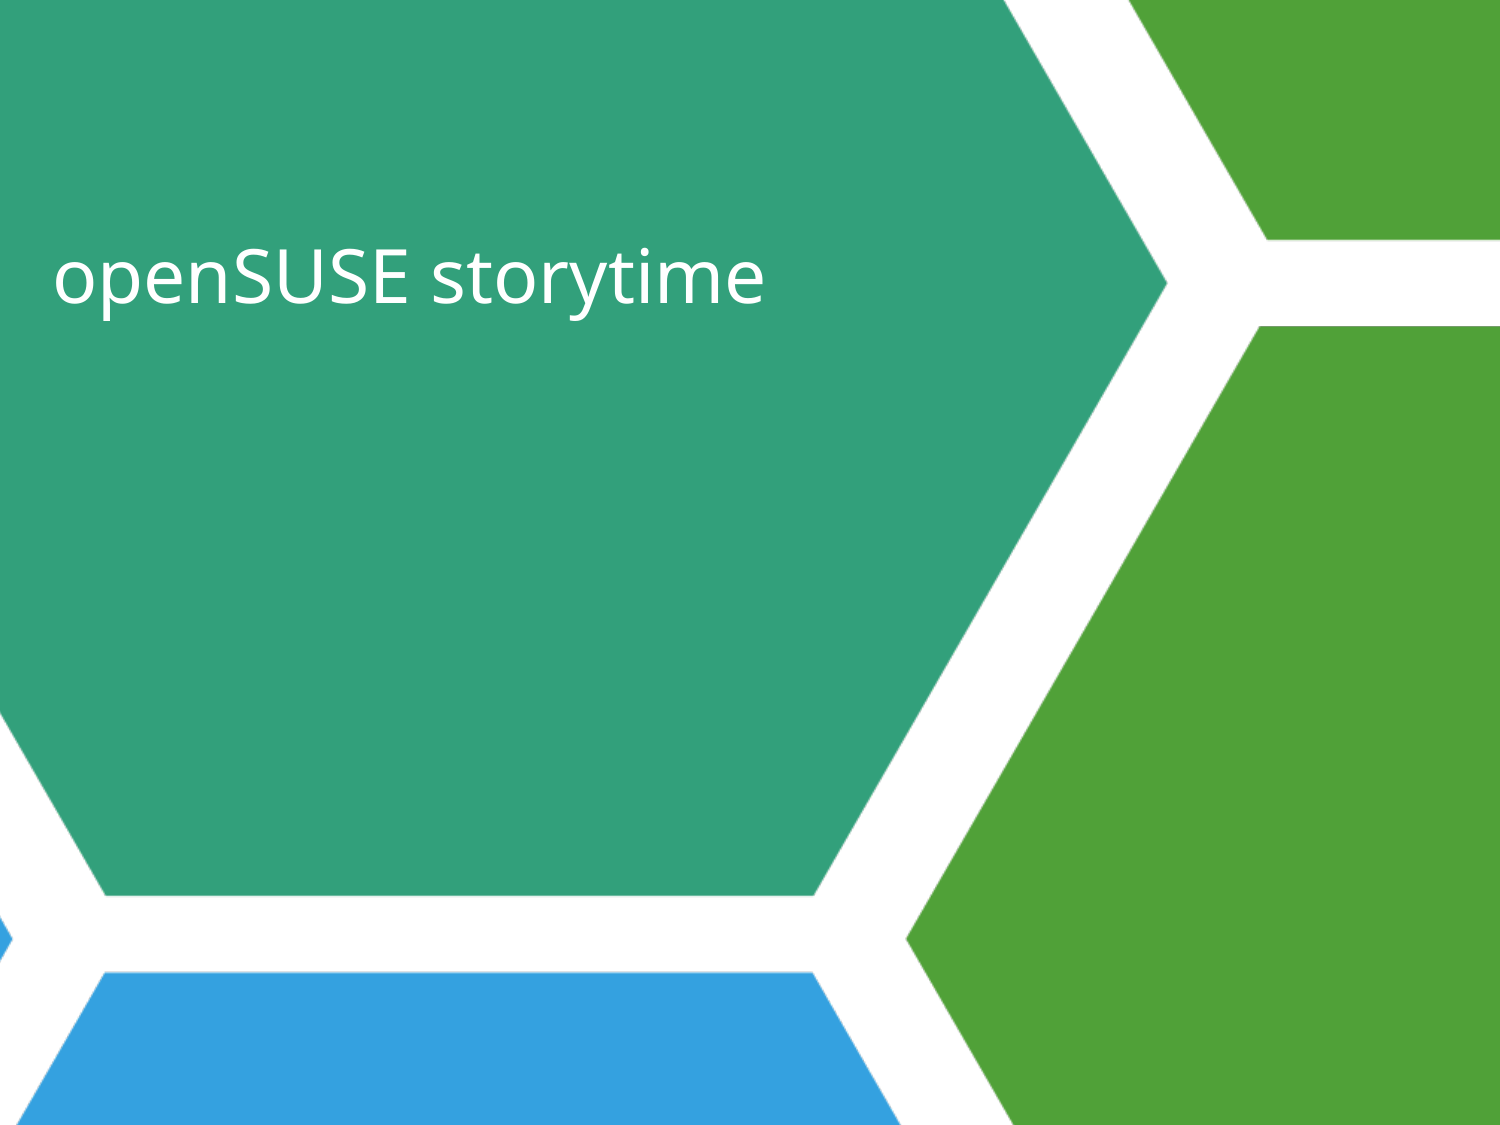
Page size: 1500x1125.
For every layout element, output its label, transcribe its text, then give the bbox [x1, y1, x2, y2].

title openSUSE storytime [52, 147, 1099, 401]
picture [0, 0, 1500, 1125]
